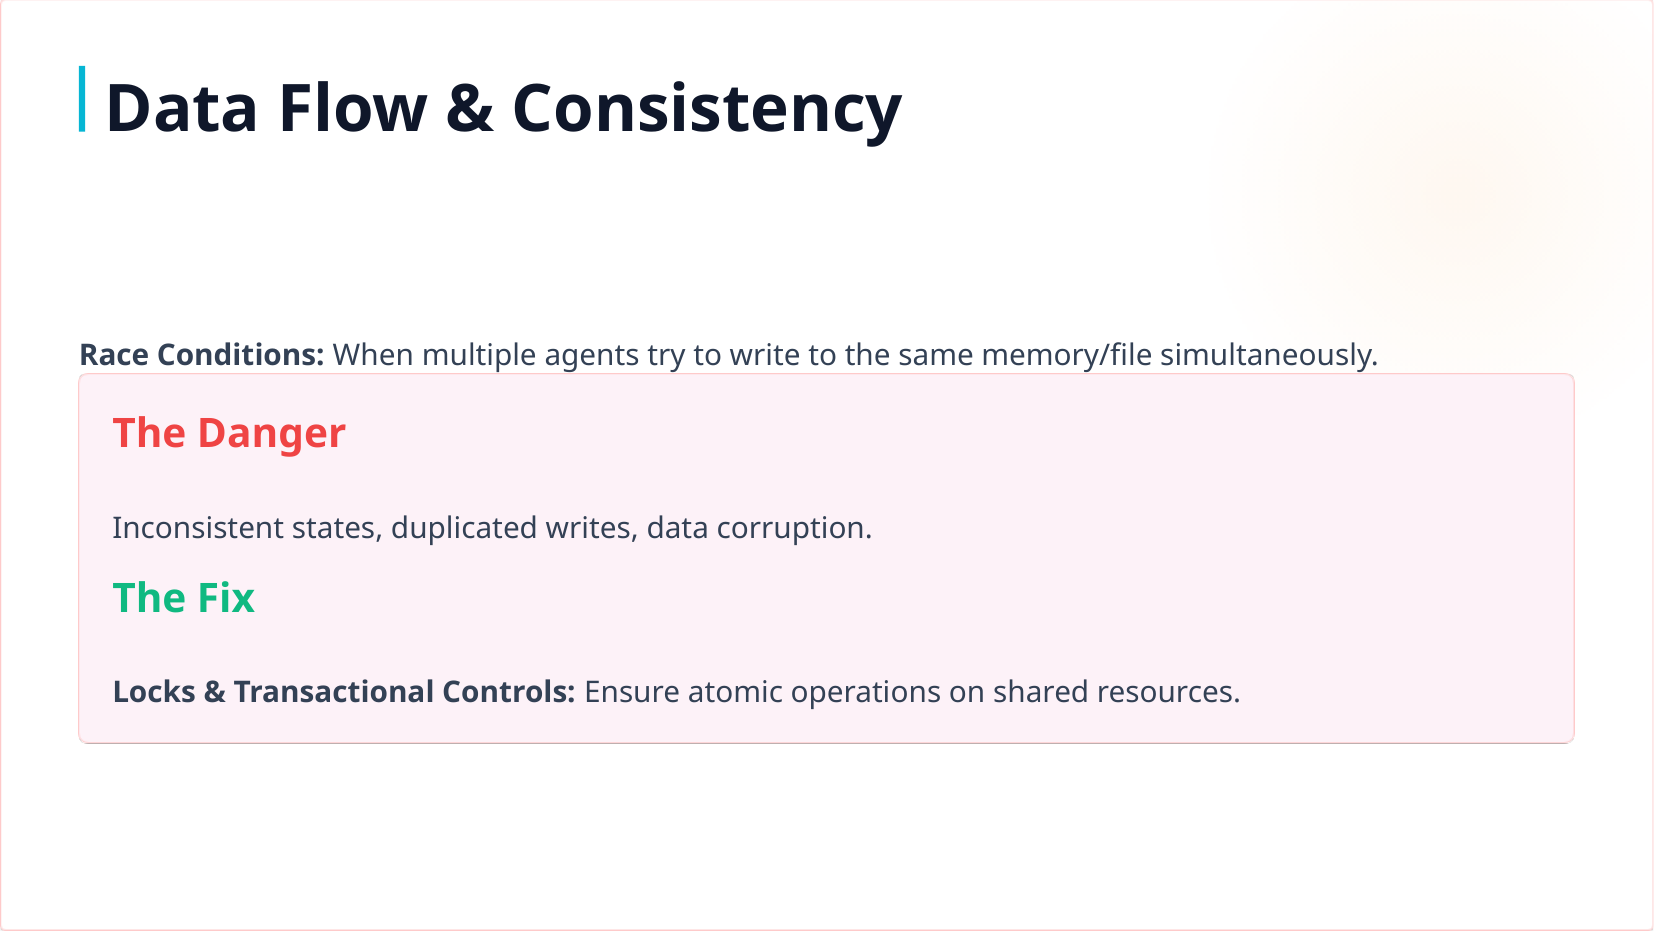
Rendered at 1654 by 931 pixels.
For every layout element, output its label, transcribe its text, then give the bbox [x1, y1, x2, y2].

text_box Locks & Transactional Controls: Ensure atomic operations on shared resources. [112, 651, 1542, 709]
text_box The Fix [112, 571, 1613, 621]
text_box Race Conditions: When multiple agents try to write to the same memory/file simultaneously. [78, 315, 1575, 372]
text_box [78, 65, 86, 132]
text_box Data Flow & Consistency [104, 65, 1649, 145]
picture [0, 0, 1654, 931]
text_box The Danger [112, 407, 1613, 457]
text_box Inconsistent states, duplicated writes, data corruption. [112, 487, 1542, 545]
